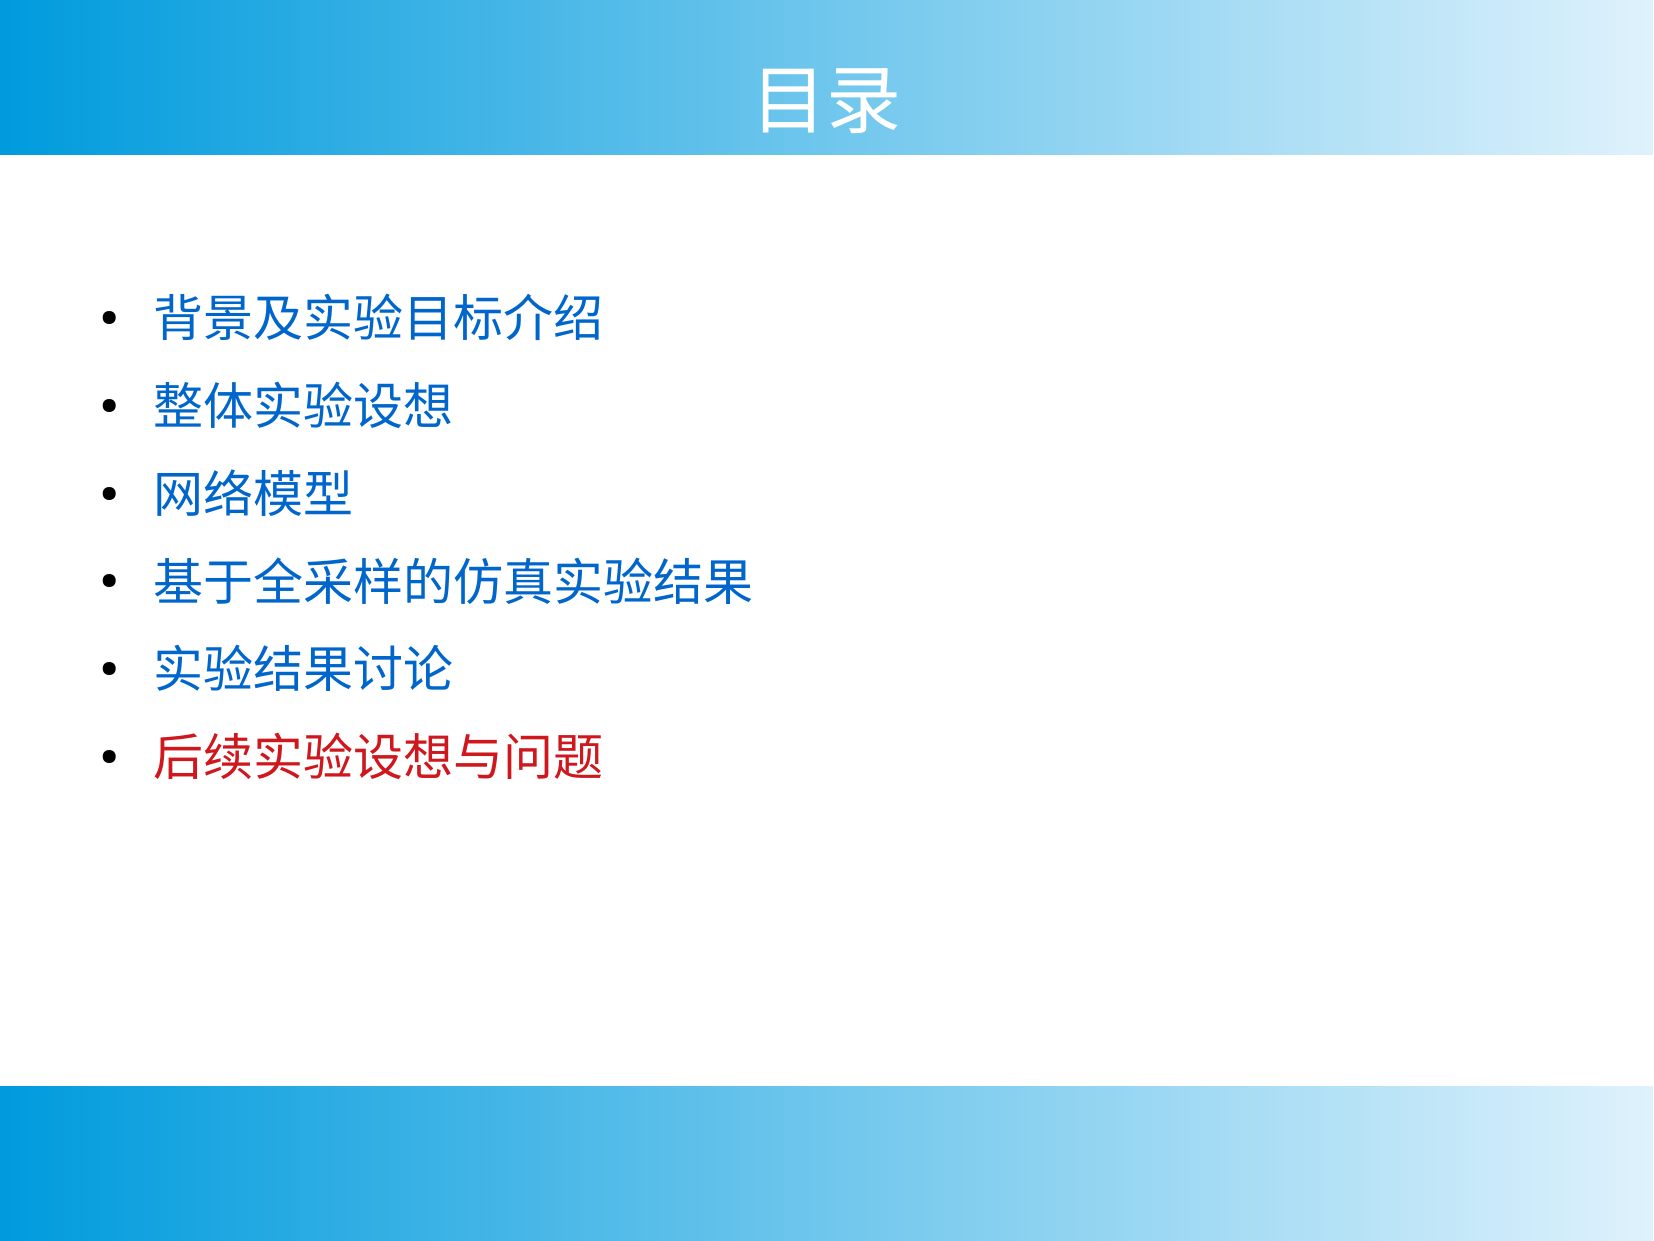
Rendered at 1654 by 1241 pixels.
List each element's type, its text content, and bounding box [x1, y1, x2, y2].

title 目录 [82, 49, 1571, 155]
list 背景及实验目标介绍 整体实验设想 网络模型 基于全采样的仿真实验结果 实验结果讨论 后续实验设想与问题 [82, 290, 1571, 1010]
